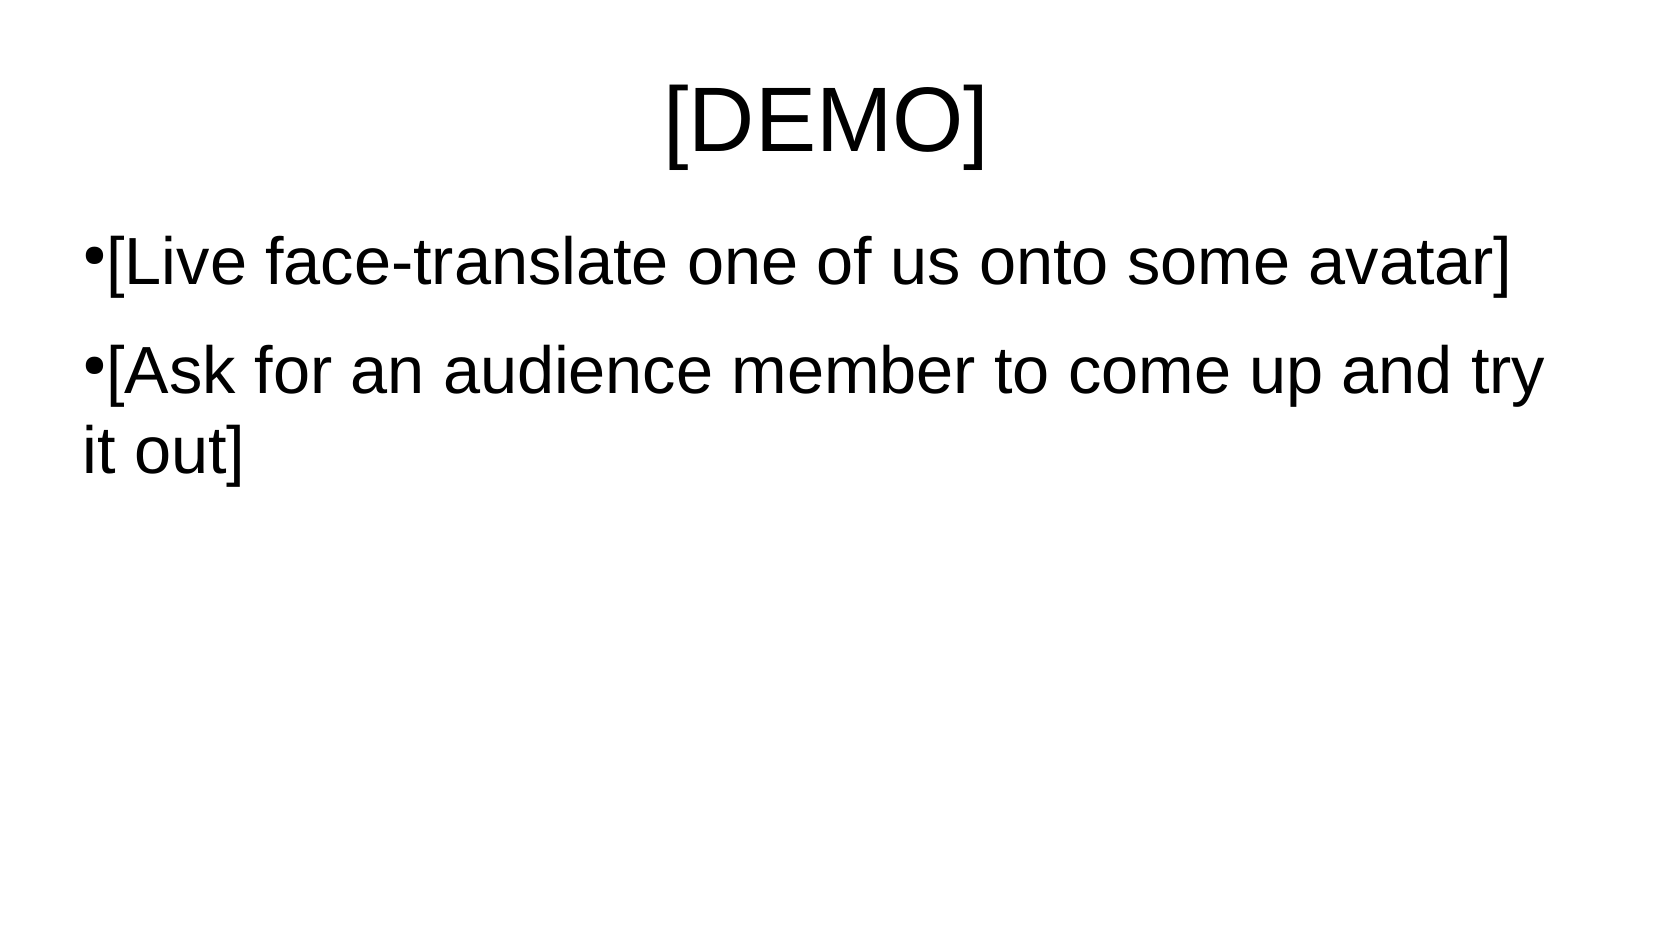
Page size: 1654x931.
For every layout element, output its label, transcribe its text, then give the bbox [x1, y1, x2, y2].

list [Live face-translate one of us onto some avatar] [Ask for an audience member to come up and try it out] [82, 217, 1571, 758]
title [DEMO] [82, 37, 1571, 193]
